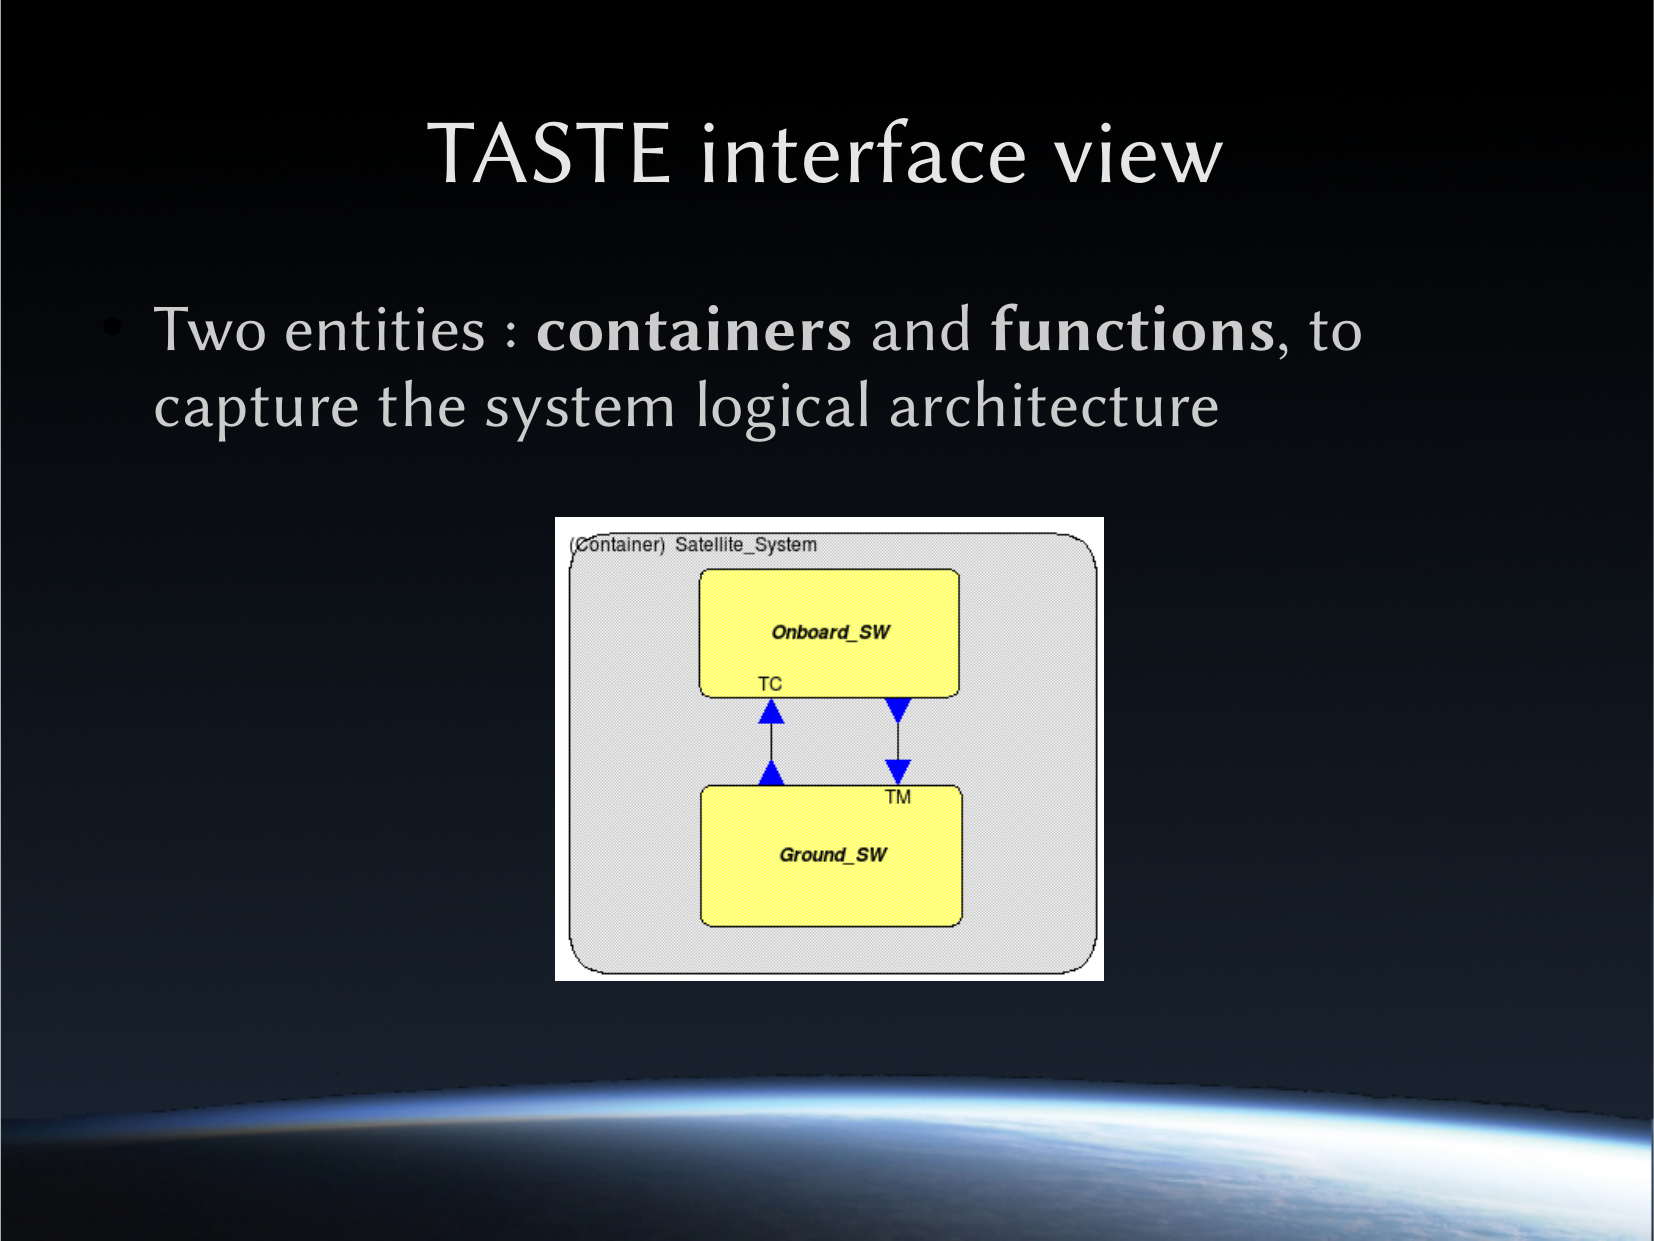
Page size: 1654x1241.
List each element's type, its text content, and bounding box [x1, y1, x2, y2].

list Two entities : containers and functions, to capture the system logical architecture [82, 290, 1538, 1010]
picture [0, 0, 1654, 1241]
title TASTE interface view [82, 49, 1571, 257]
